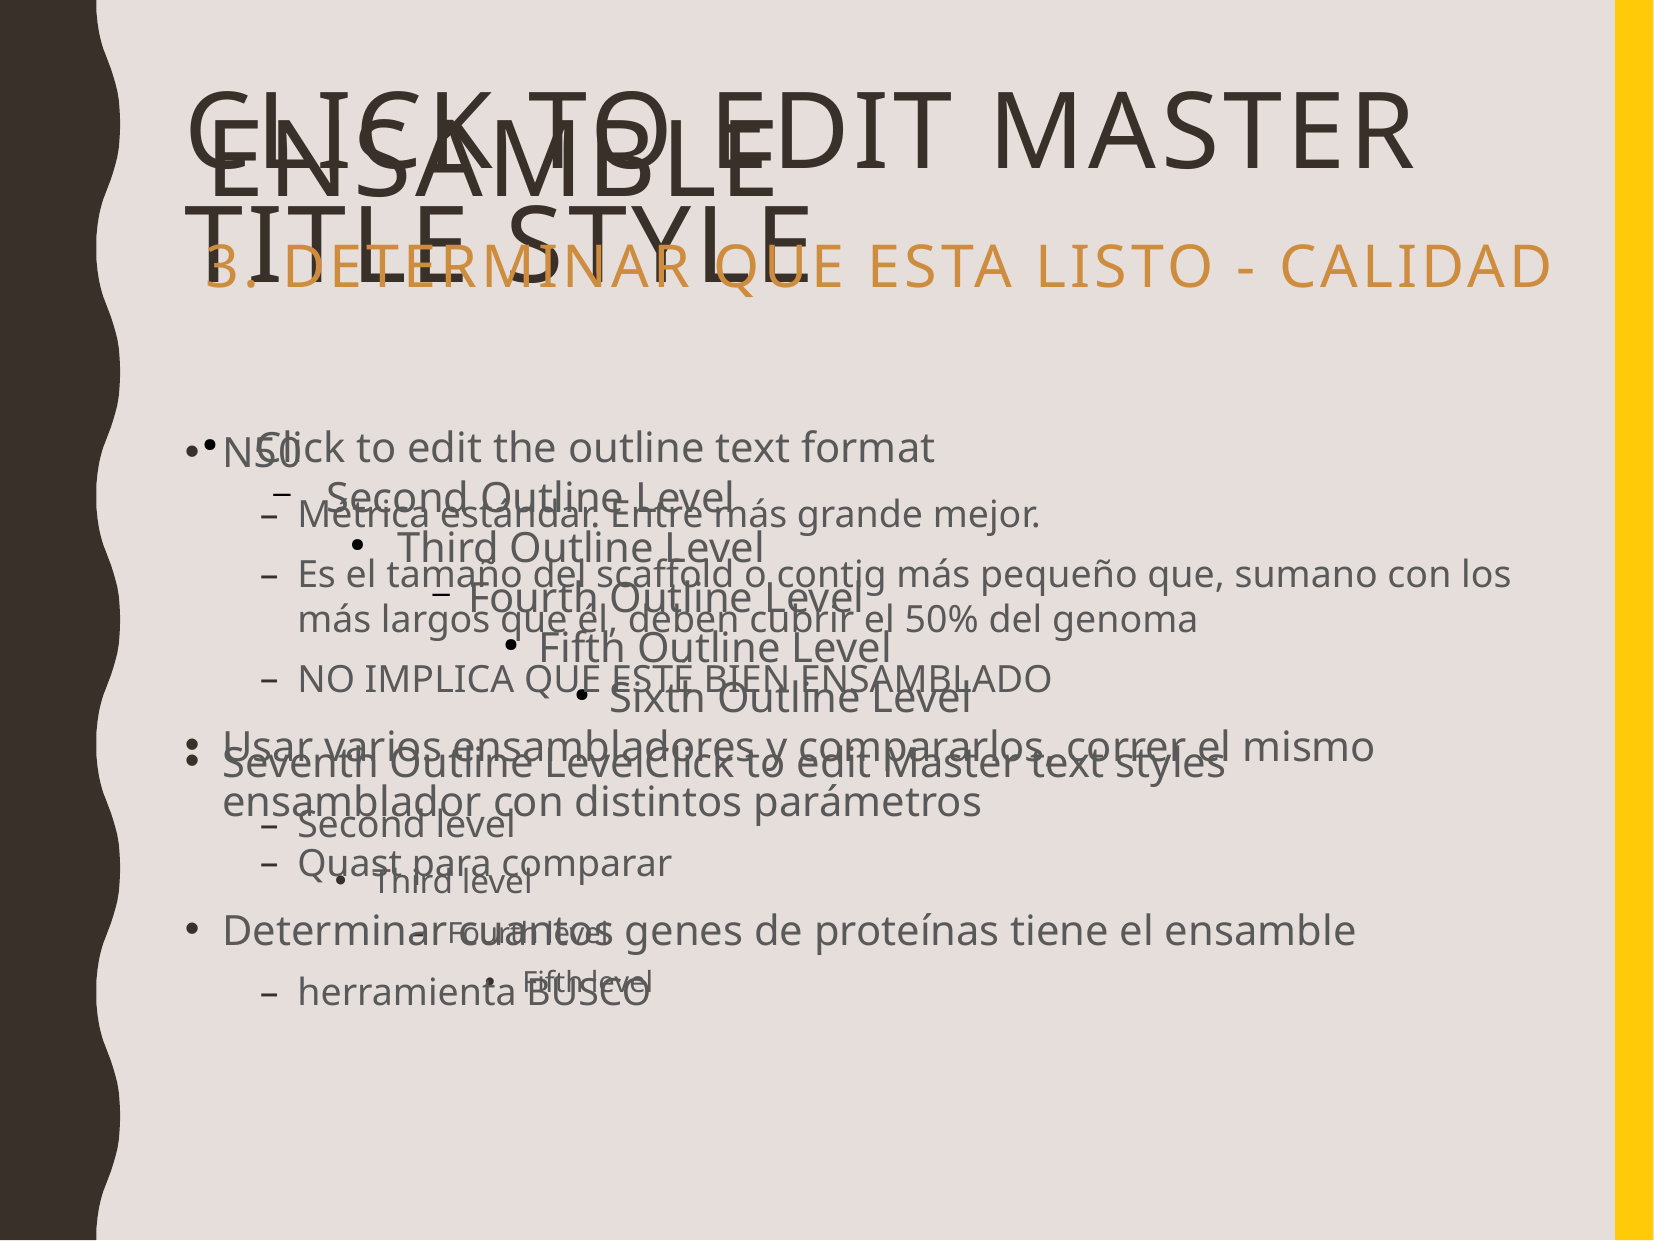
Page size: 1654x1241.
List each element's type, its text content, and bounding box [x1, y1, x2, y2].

text_box enSAMBLE [190, 96, 1571, 271]
list N50 Métrica estándar. Entre más grande mejor. Es el tamaño del scaffold o contig más pequeño que, sumano con los más largos que él, deben cubrir el 50% del genoma NO IMPLICA QUE ESTÉ BIEN ENSAMBLADO Usar varios ensambladores y compararlos, correr el mismo ensamblador con distintos parámetros Quast para comparar Determinar cuantos genes de proteínas tiene el ensamble herramienta BUSCO [169, 413, 1551, 1241]
title 3. Determinar que esta listo - Calidad [190, 271, 1571, 362]
